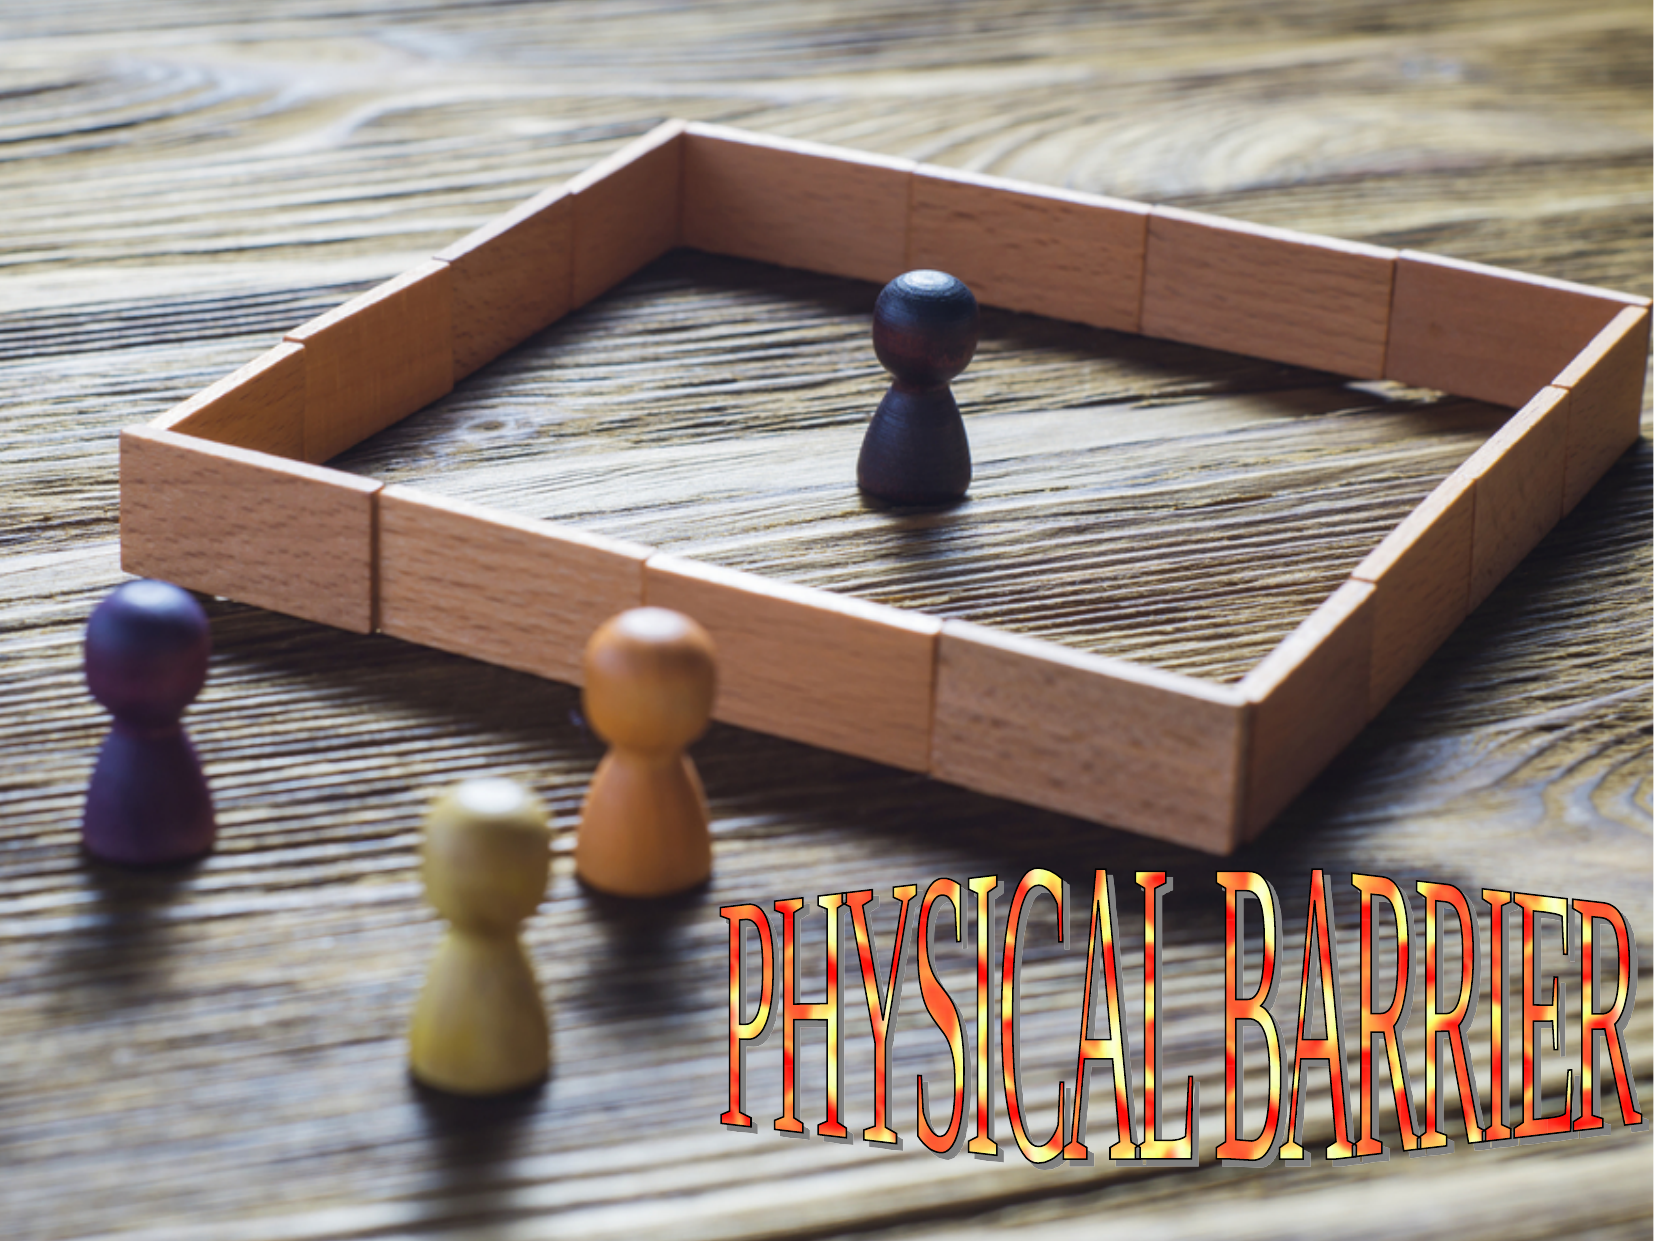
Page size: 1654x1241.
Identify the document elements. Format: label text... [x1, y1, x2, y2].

text_box PHYSICAL BARRIER [1001, 868, 1193, 1164]
text_box PHYSICAL BARRIER [1216, 871, 1281, 1161]
text_box PHYSICAL BARRIER [968, 875, 997, 1156]
text_box PHYSICAL BARRIER [774, 884, 917, 1144]
text_box PHYSICAL BARRIER [1572, 899, 1642, 1132]
text_box PHYSICAL BARRIER [1279, 869, 1511, 1160]
text_box PHYSICAL BARRIER [917, 878, 965, 1153]
text_box PHYSICAL BARRIER [720, 904, 774, 1127]
picture [0, 0, 1654, 1241]
text_box PHYSICAL BARRIER [1514, 892, 1572, 1138]
